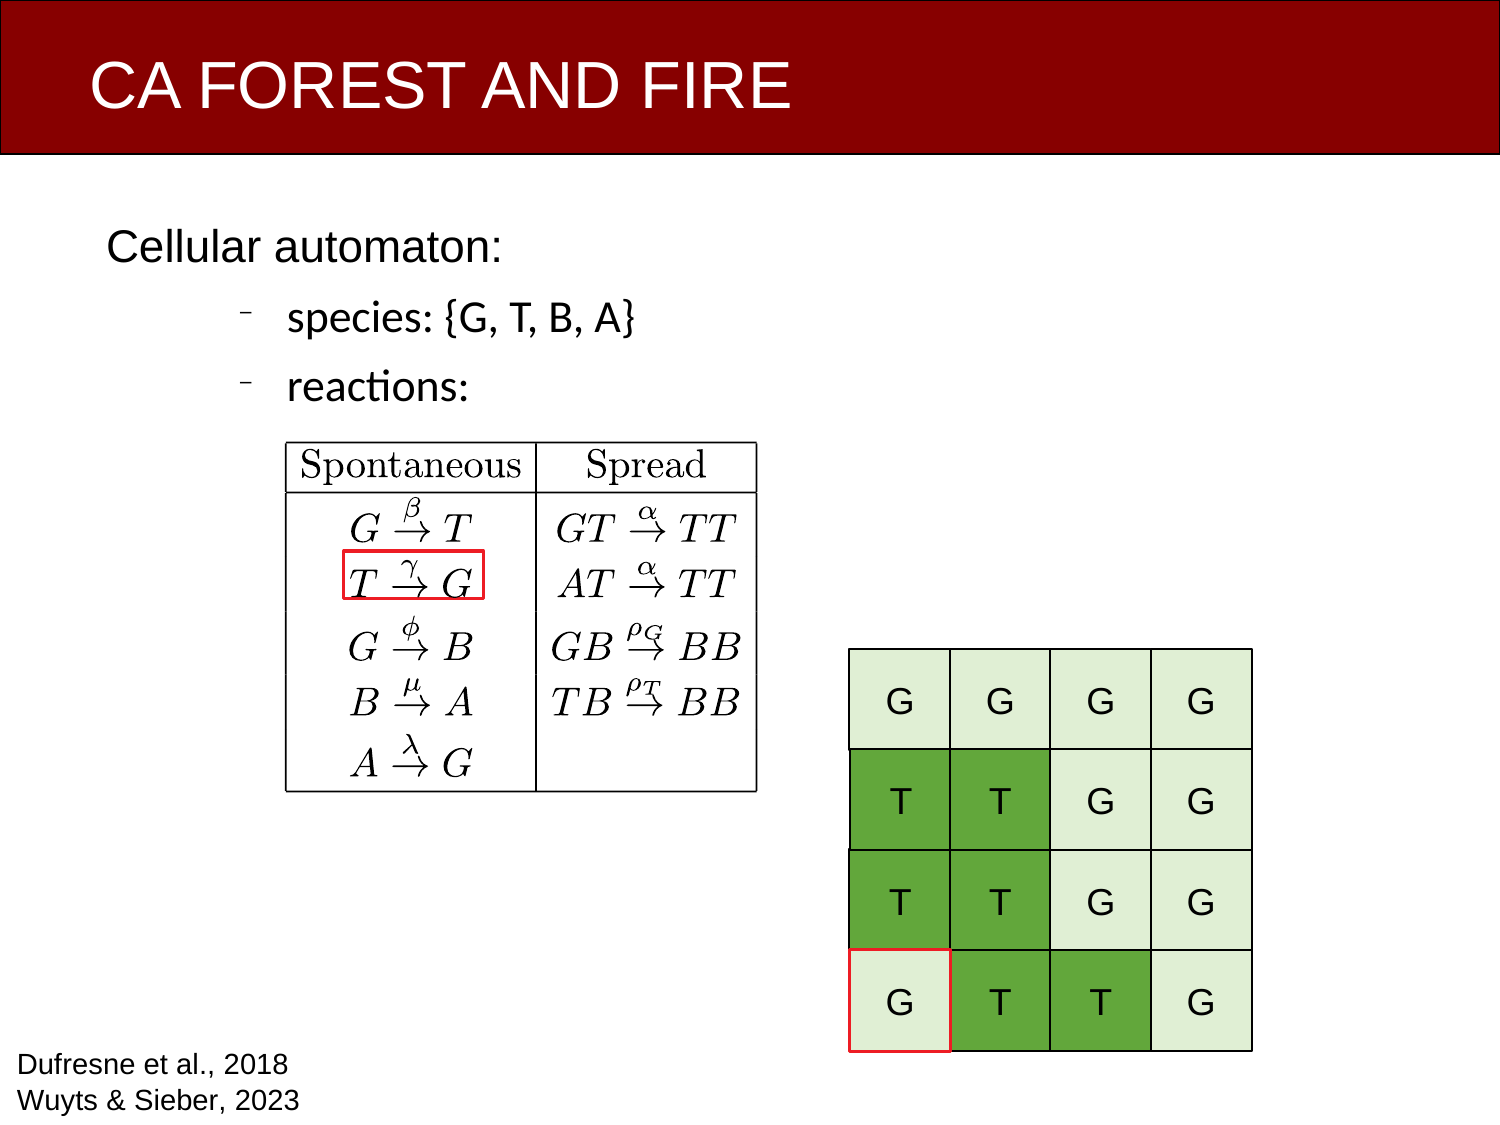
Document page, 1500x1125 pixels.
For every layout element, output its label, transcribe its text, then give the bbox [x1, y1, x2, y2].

text_box [0, 0, 1500, 154]
text_box G [1150, 952, 1252, 1052]
text_box Dufresne et al., 2018 Wuyts & Sieber, 2023 [2, 1038, 442, 1125]
list Cellular automaton: species: {G, T, B, A} reactions: [75, 209, 1425, 952]
text_box G [849, 952, 951, 1052]
text_box T [951, 952, 1050, 1052]
title CA FOREST AND FIRE [74, 3, 1425, 160]
text_box T [1050, 952, 1150, 1052]
